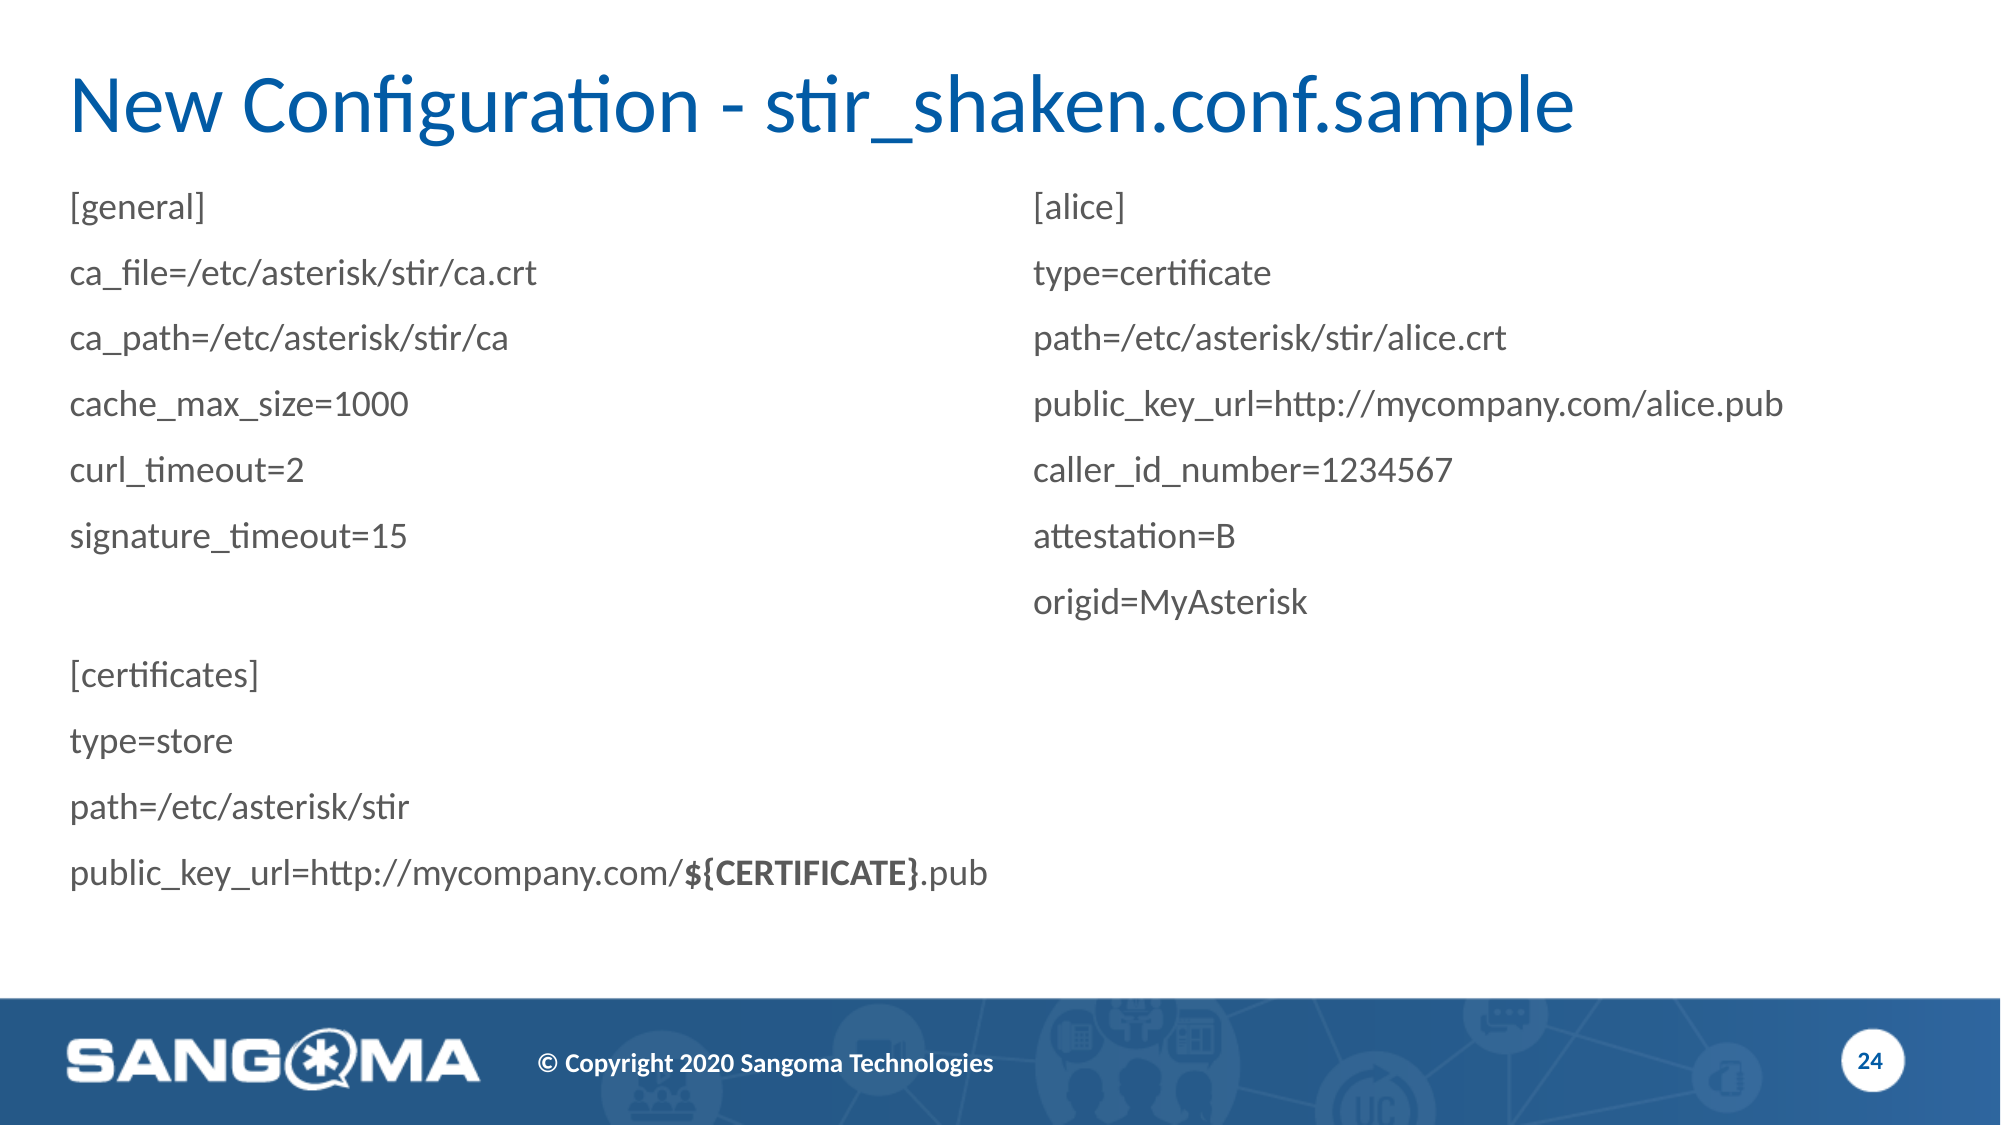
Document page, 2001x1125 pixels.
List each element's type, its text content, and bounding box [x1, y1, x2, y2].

list [certificates] type=store path=/etc/asterisk/stir public_key_url=http://mycompany.com/${CERTIFICATE}.pub [54, 642, 1019, 1017]
list [general] ca_file=/etc/asterisk/stir/ca.crt ca_path=/etc/asterisk/stir/ca cache_max_size=1000 curl_timeout=2 signature_timeout=15 [54, 174, 585, 642]
picture [0, 0, 2001, 1125]
list [alice] type=certificate path=/etc/asterisk/stir/alice.crt public_key_url=http://mycompany.com/alice.pub caller_id_number=1234567 attestation=B origid=MyAsterisk [1018, 174, 1900, 999]
title New Configuration - stir_shaken.conf.sample [54, 48, 1945, 164]
